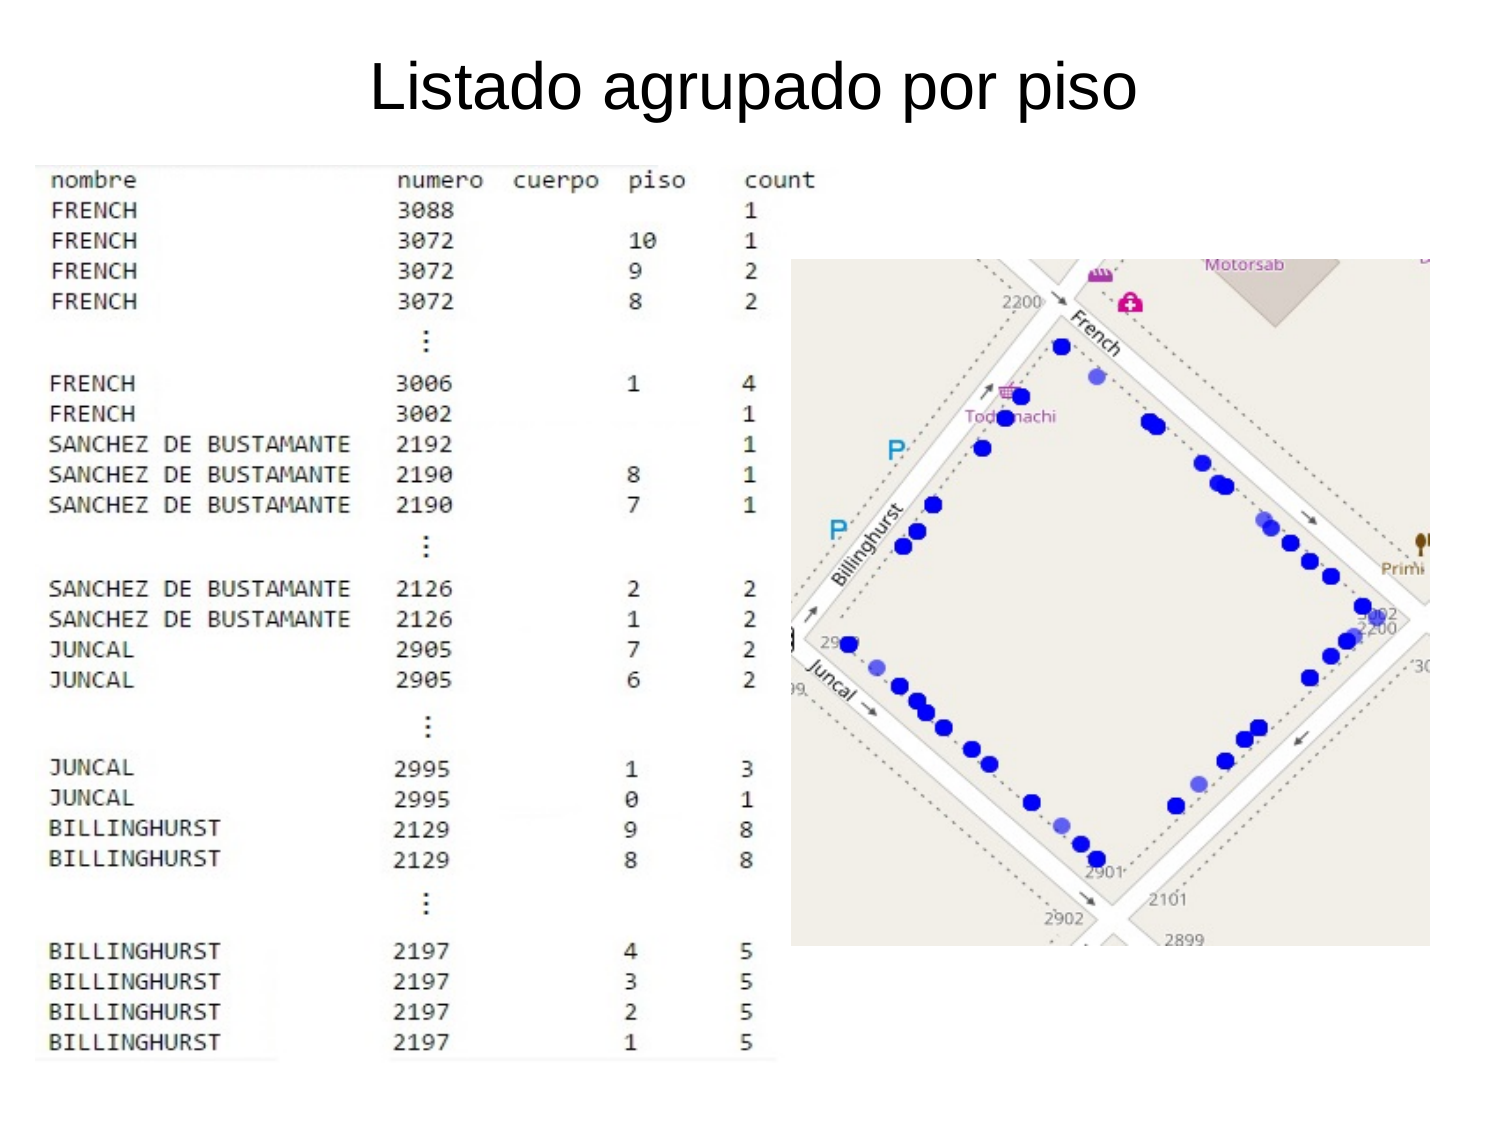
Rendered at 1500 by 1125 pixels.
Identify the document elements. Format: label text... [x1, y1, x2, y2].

text_box Listado agrupado por piso [354, 35, 1158, 131]
picture [35, 165, 1430, 1063]
